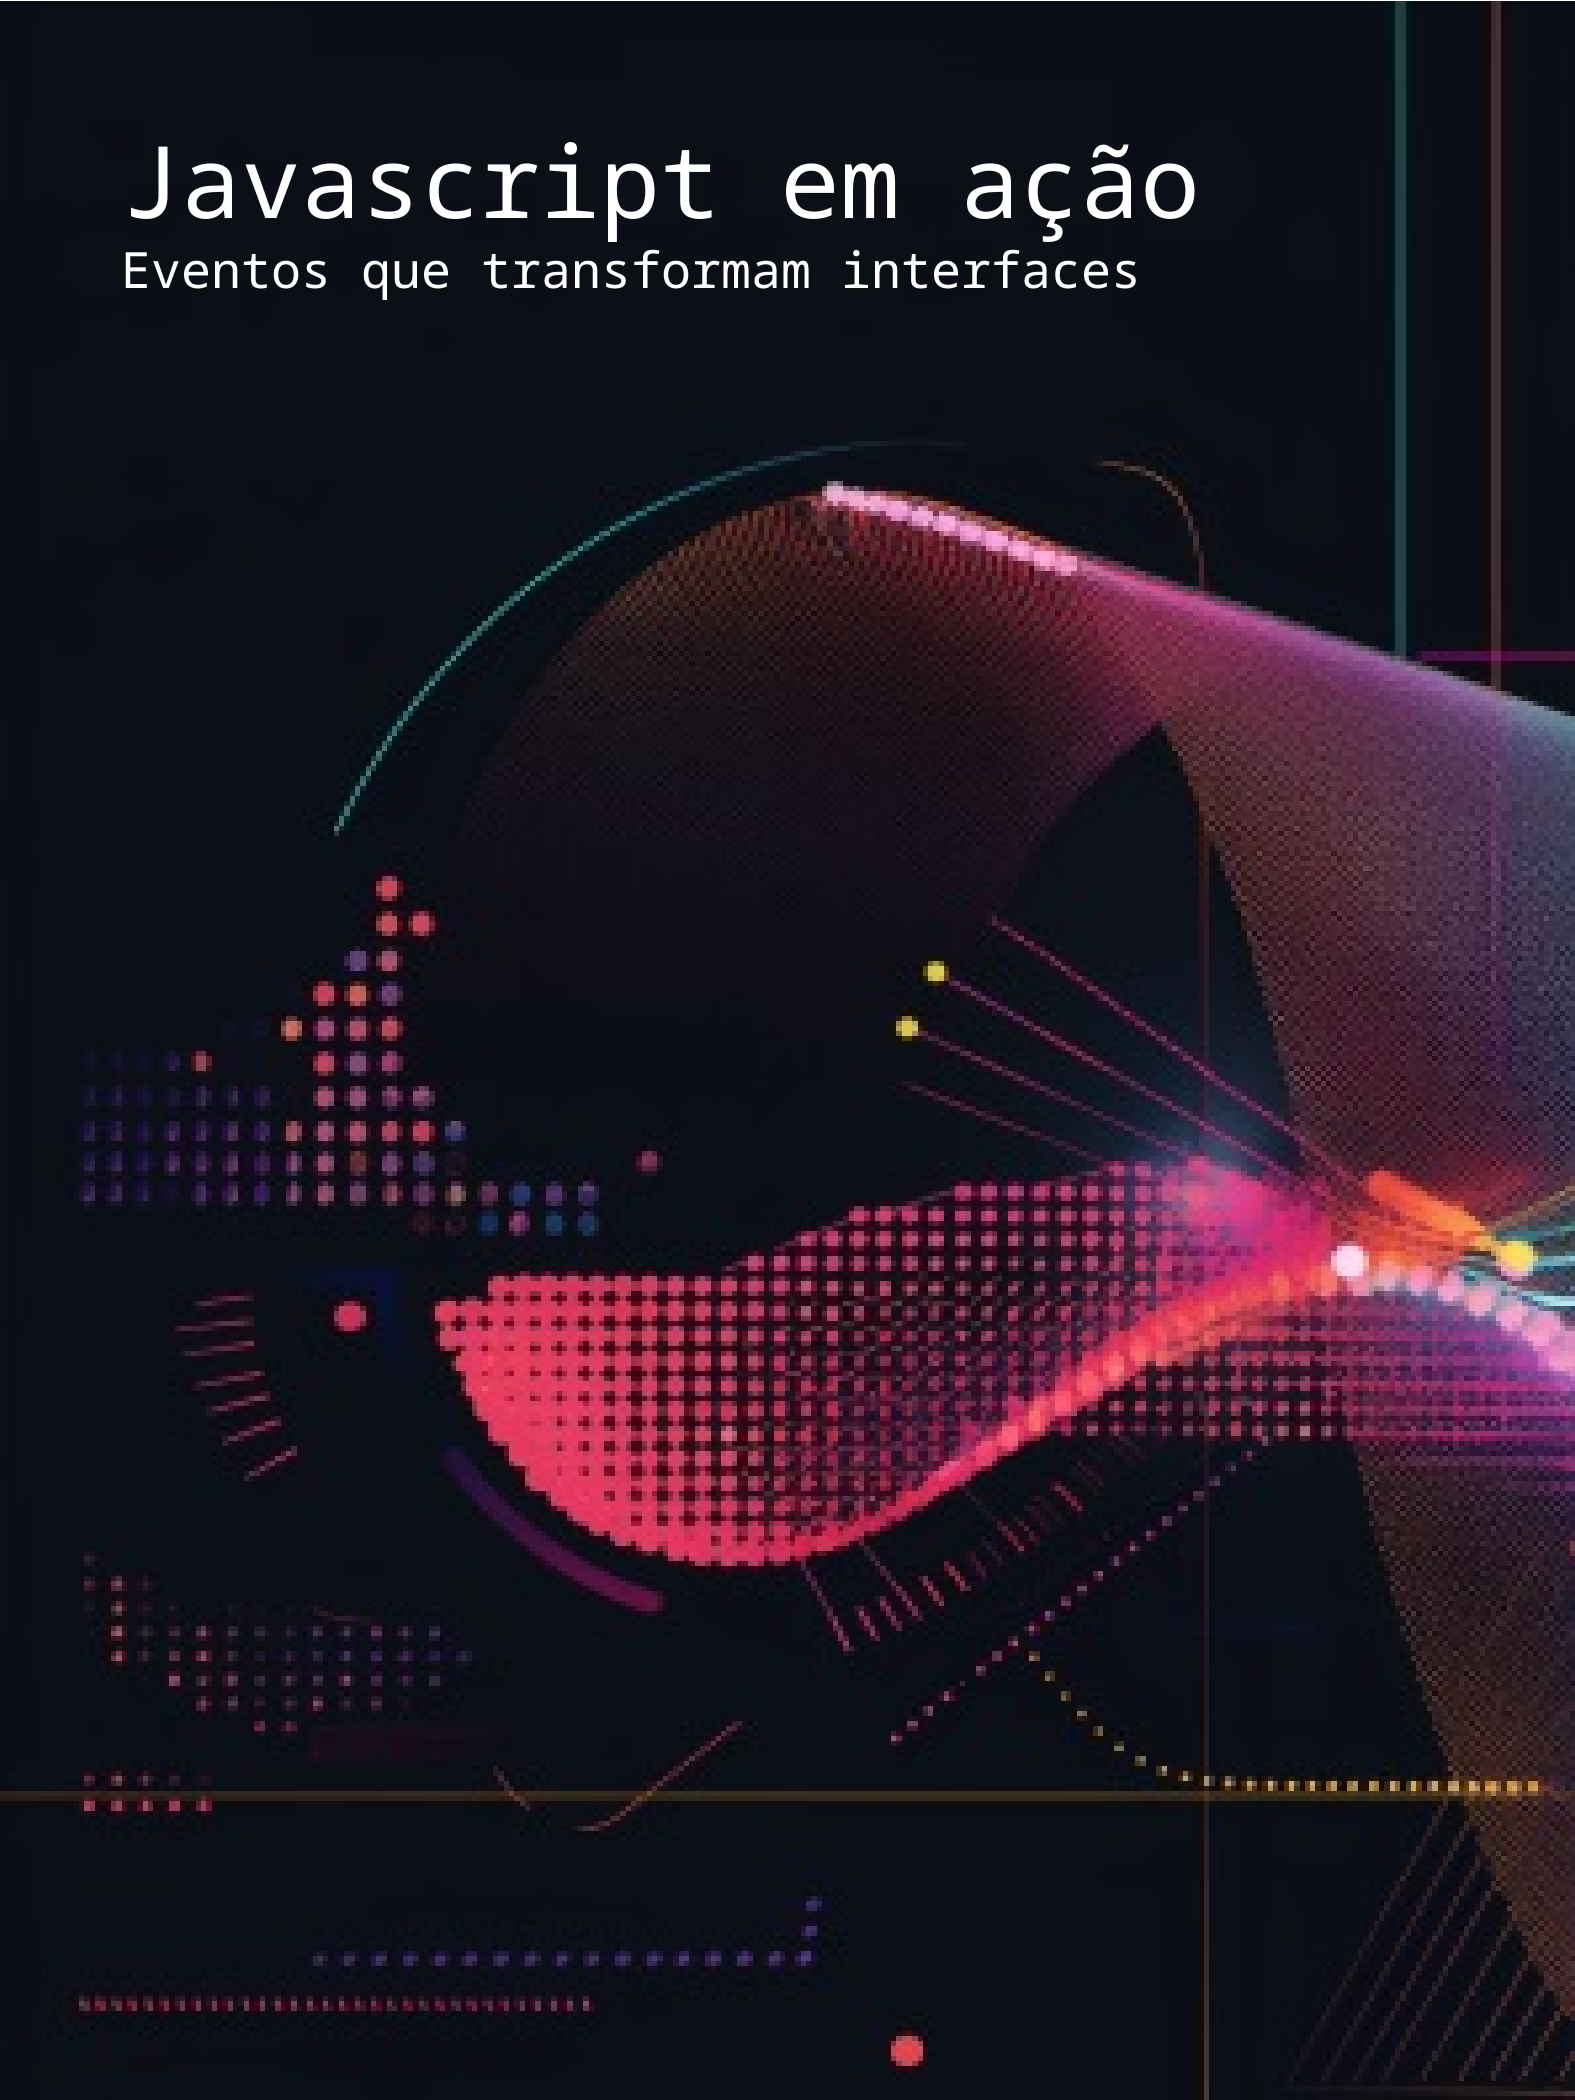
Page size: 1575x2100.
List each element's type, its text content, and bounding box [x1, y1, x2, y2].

text_box Javascript em ação Eventos que transformam interfaces [105, 111, 1486, 309]
picture [0, 1, 1575, 2100]
